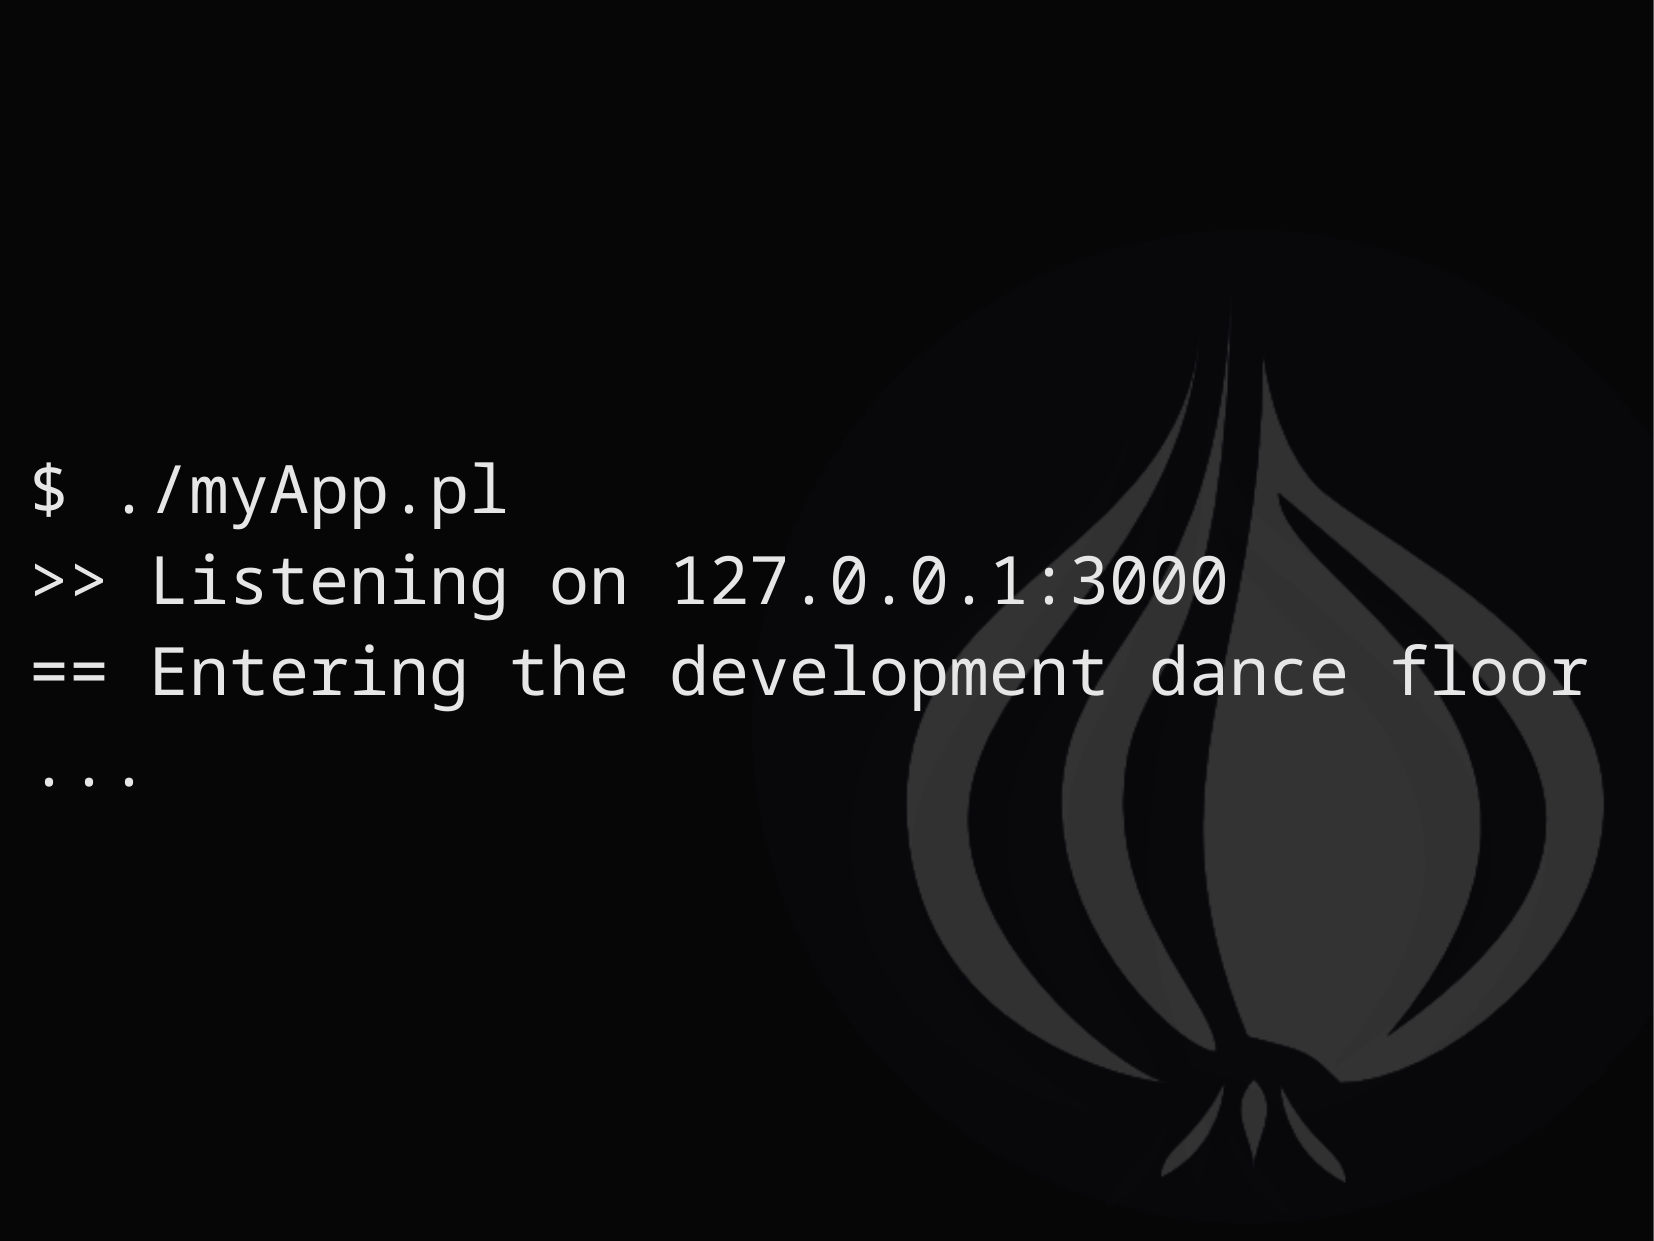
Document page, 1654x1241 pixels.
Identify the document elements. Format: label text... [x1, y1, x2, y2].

subtitle $ ./myApp.pl >> Listening on 127.0.0.1:3000 == Entering the development dance floor ... [29, 214, 1625, 1034]
picture [0, 0, 1654, 1241]
